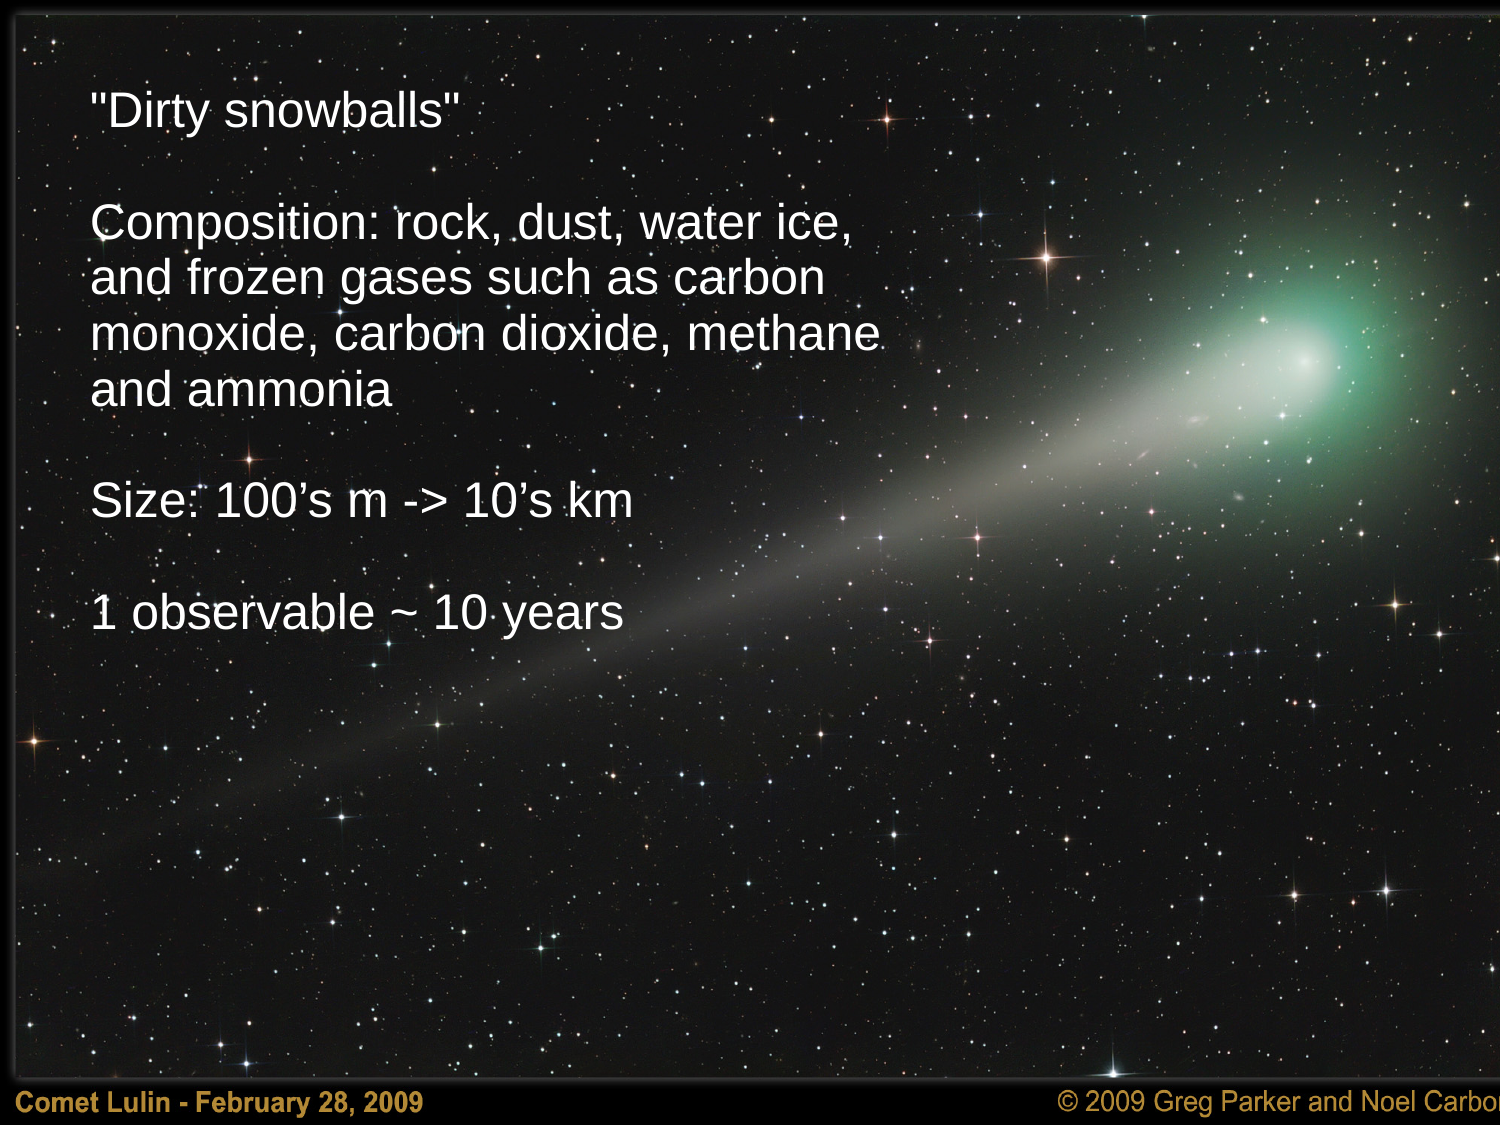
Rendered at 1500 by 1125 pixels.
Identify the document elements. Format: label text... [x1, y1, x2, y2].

picture [0, 0, 1500, 1125]
text_box "Dirty snowballs" Composition: rock, dust, water ice, and frozen gases such as carbon monoxide, carbon dioxide, methane and ammonia Size: 100’s m -> 10’s km 1 observable ~ 10 years [75, 75, 901, 759]
